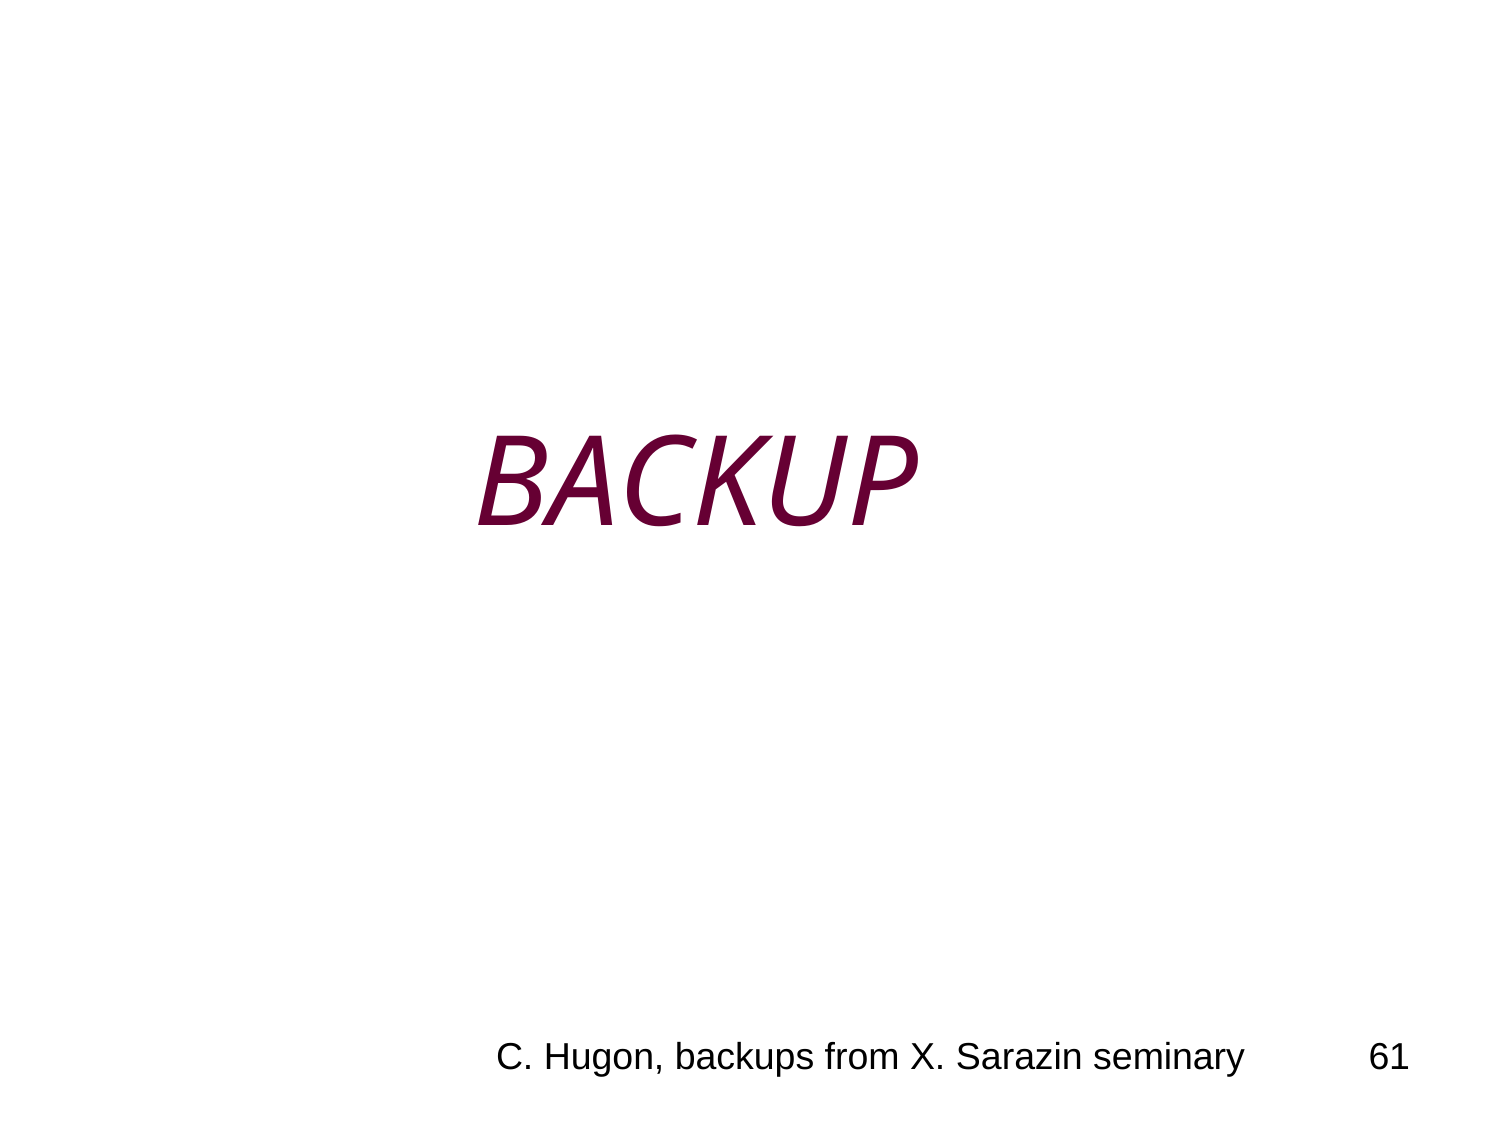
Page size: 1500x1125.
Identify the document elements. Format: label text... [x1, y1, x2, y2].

text_box BACKUP [458, 355, 934, 559]
